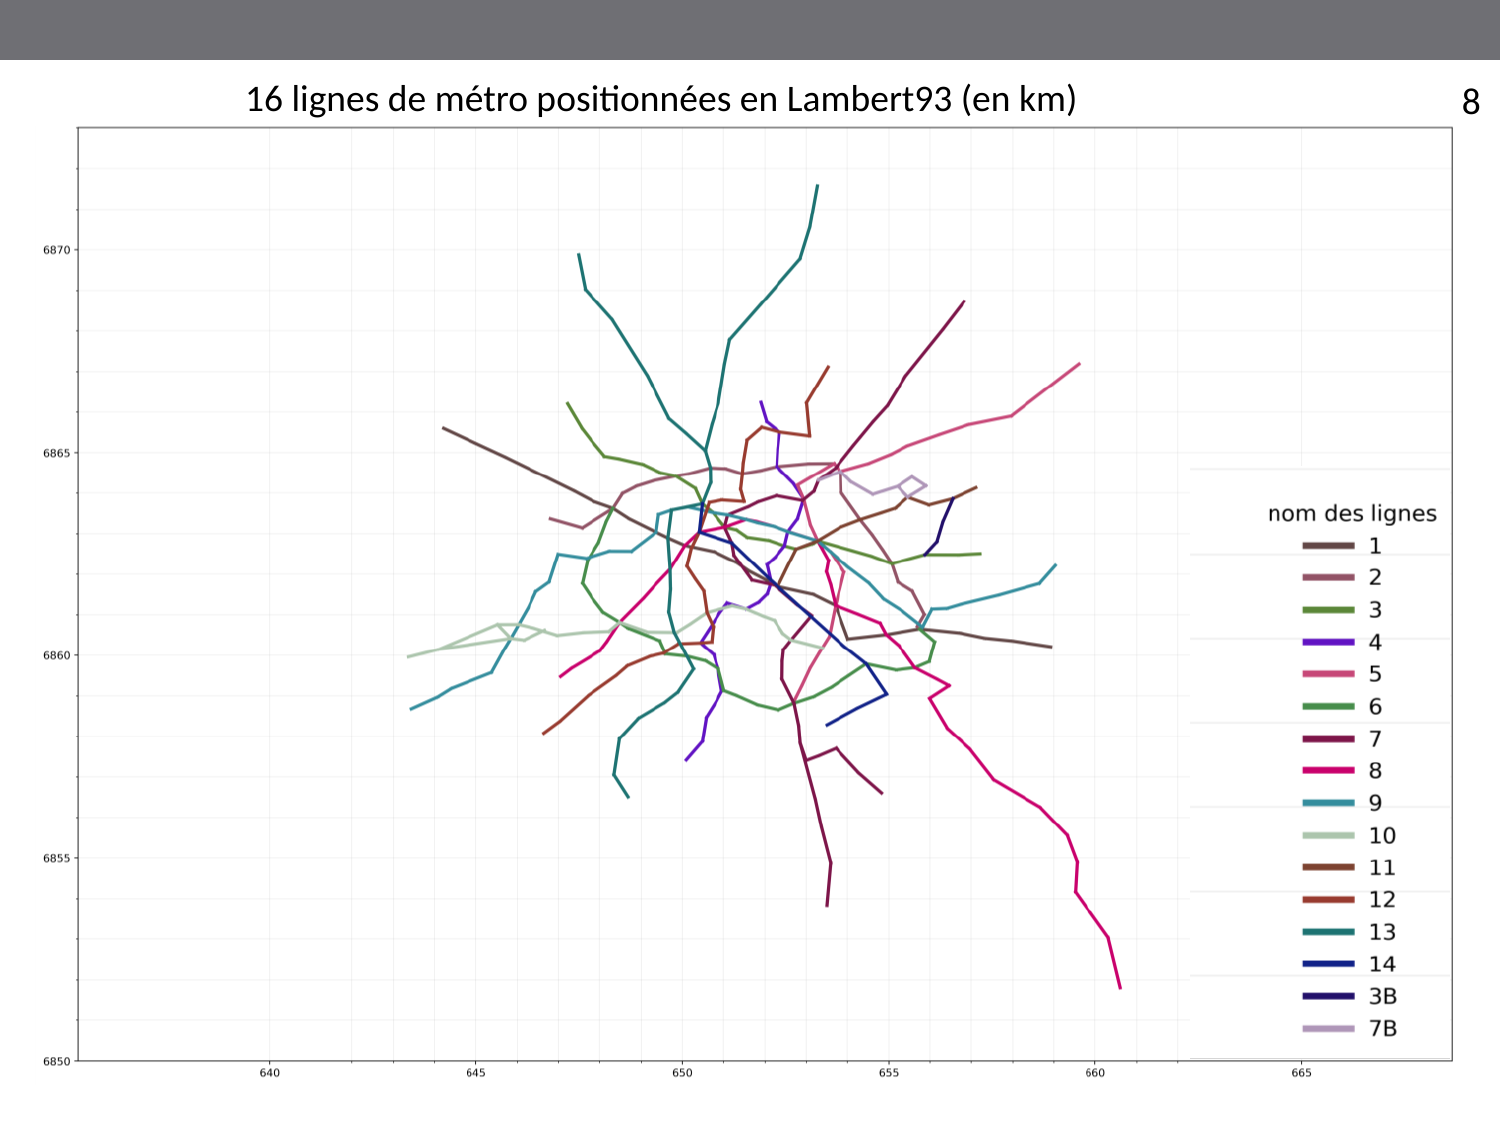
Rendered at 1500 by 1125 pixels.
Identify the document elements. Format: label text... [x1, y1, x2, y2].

text_box 8 [1446, 69, 1497, 131]
text_box 16 lignes de métro positionnées en Lambert93 (en km) [230, 66, 1104, 127]
picture [35, 126, 1459, 1085]
